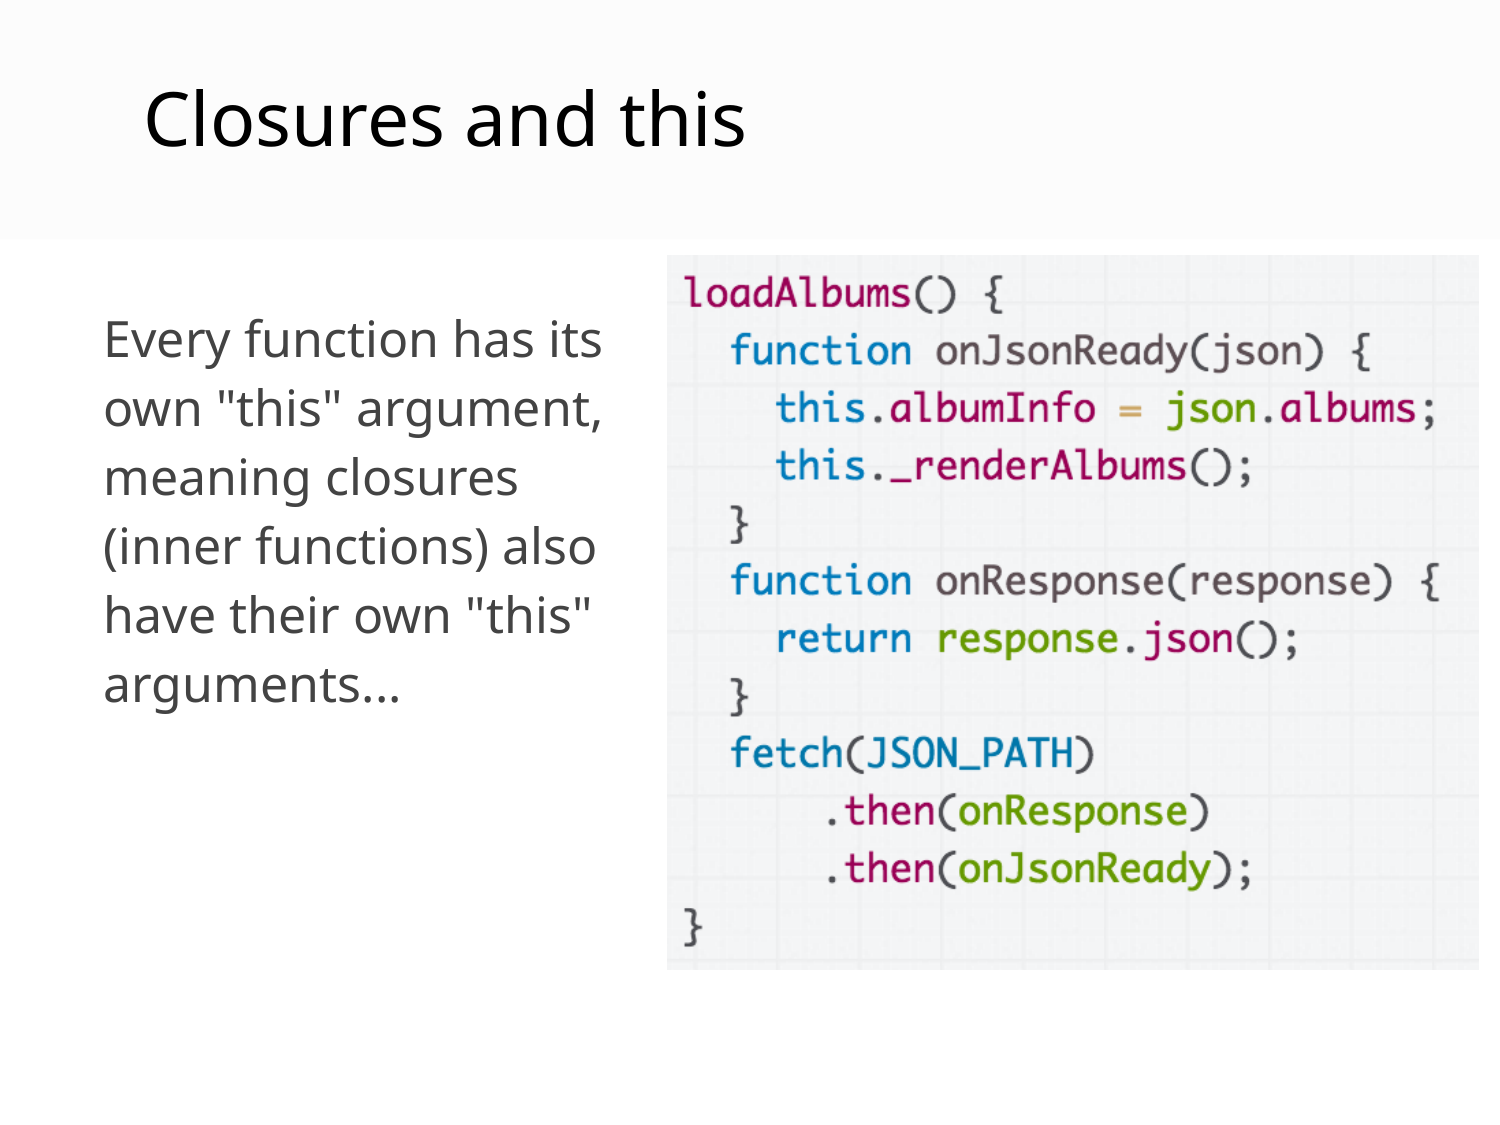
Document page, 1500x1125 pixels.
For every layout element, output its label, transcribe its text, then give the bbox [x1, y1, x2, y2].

list Every function has its own "this" argument, meaning closures (inner functions) also have their own "this" arguments... [88, 283, 666, 1031]
title Closures and this [128, 56, 1372, 183]
picture [667, 255, 1479, 970]
